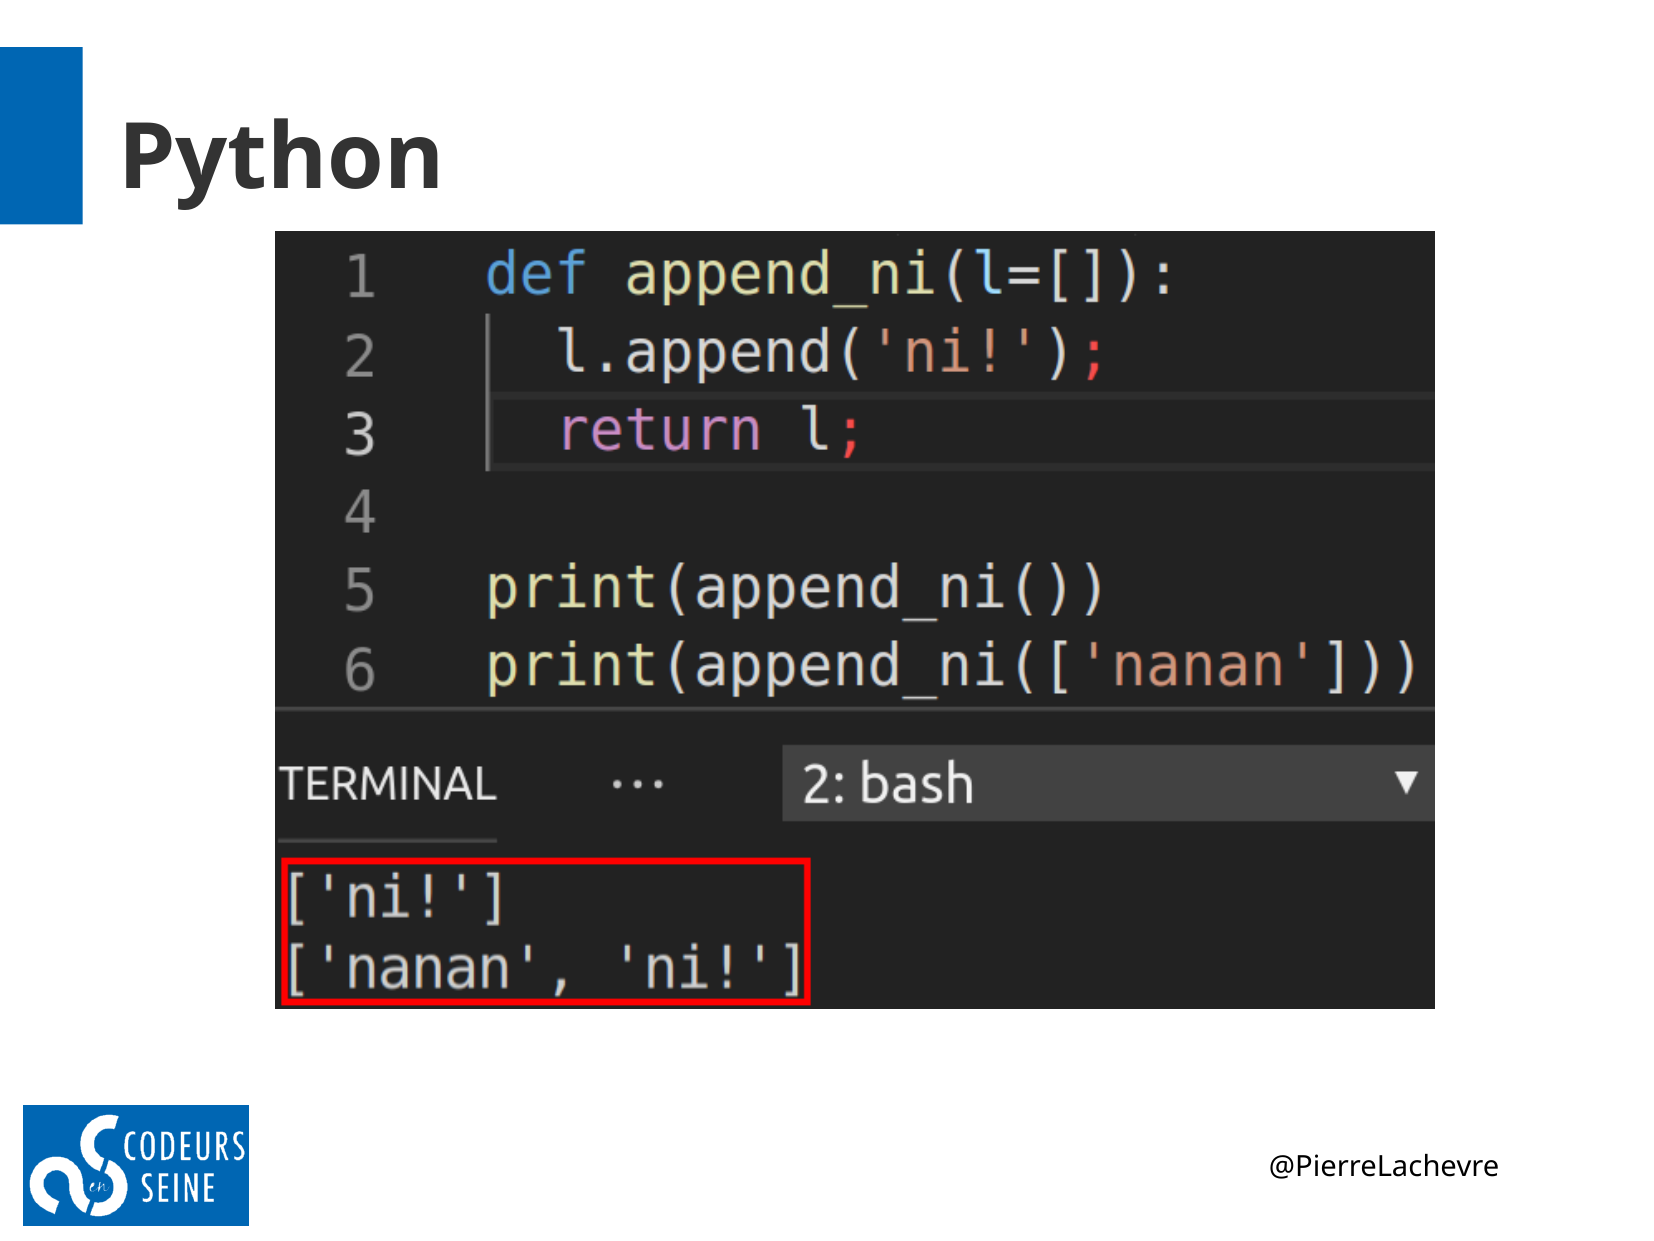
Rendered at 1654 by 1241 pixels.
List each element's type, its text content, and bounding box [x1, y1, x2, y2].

picture [23, 1105, 249, 1226]
picture [275, 231, 1435, 1009]
title Python [118, 49, 1571, 257]
